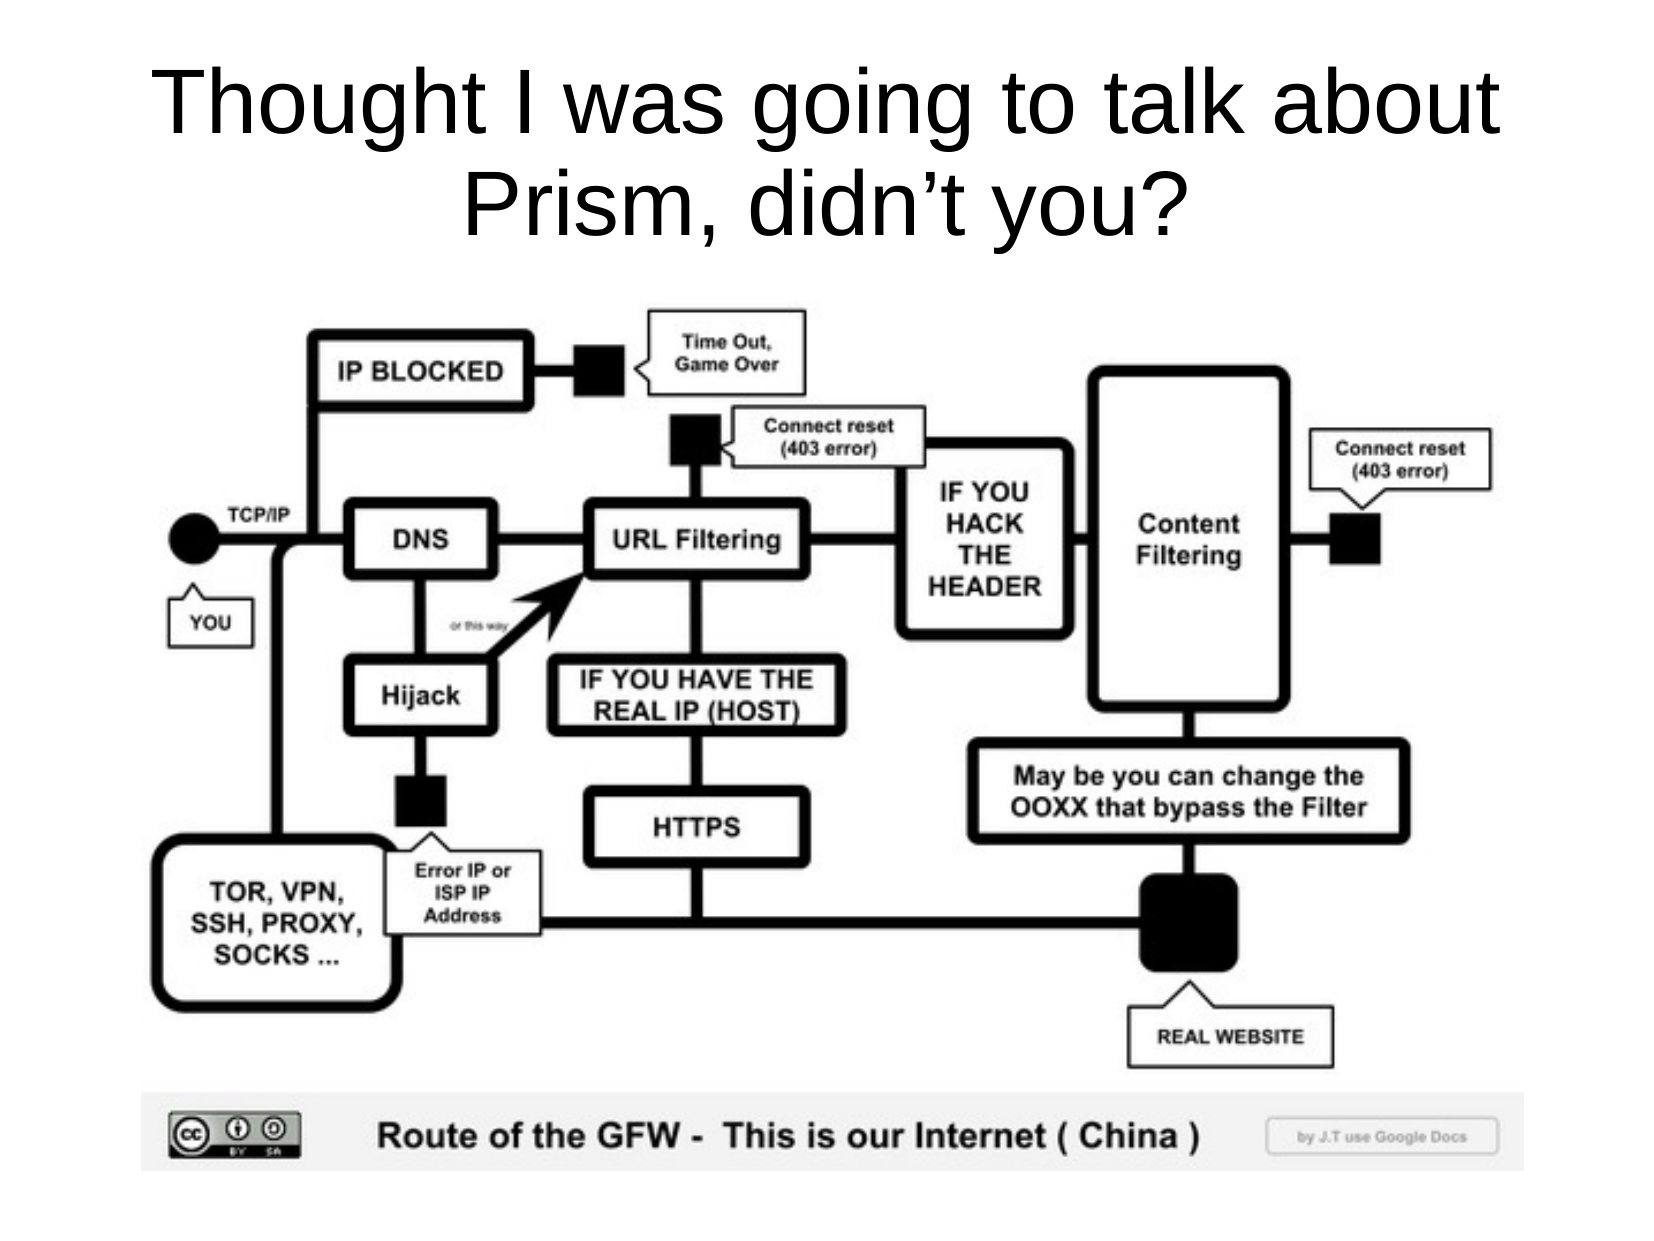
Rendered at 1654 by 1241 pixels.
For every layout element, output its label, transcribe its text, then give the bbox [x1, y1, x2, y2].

picture [141, 283, 1524, 1171]
title Thought I was going to talk about Prism, didn’t you? [82, 49, 1571, 257]
